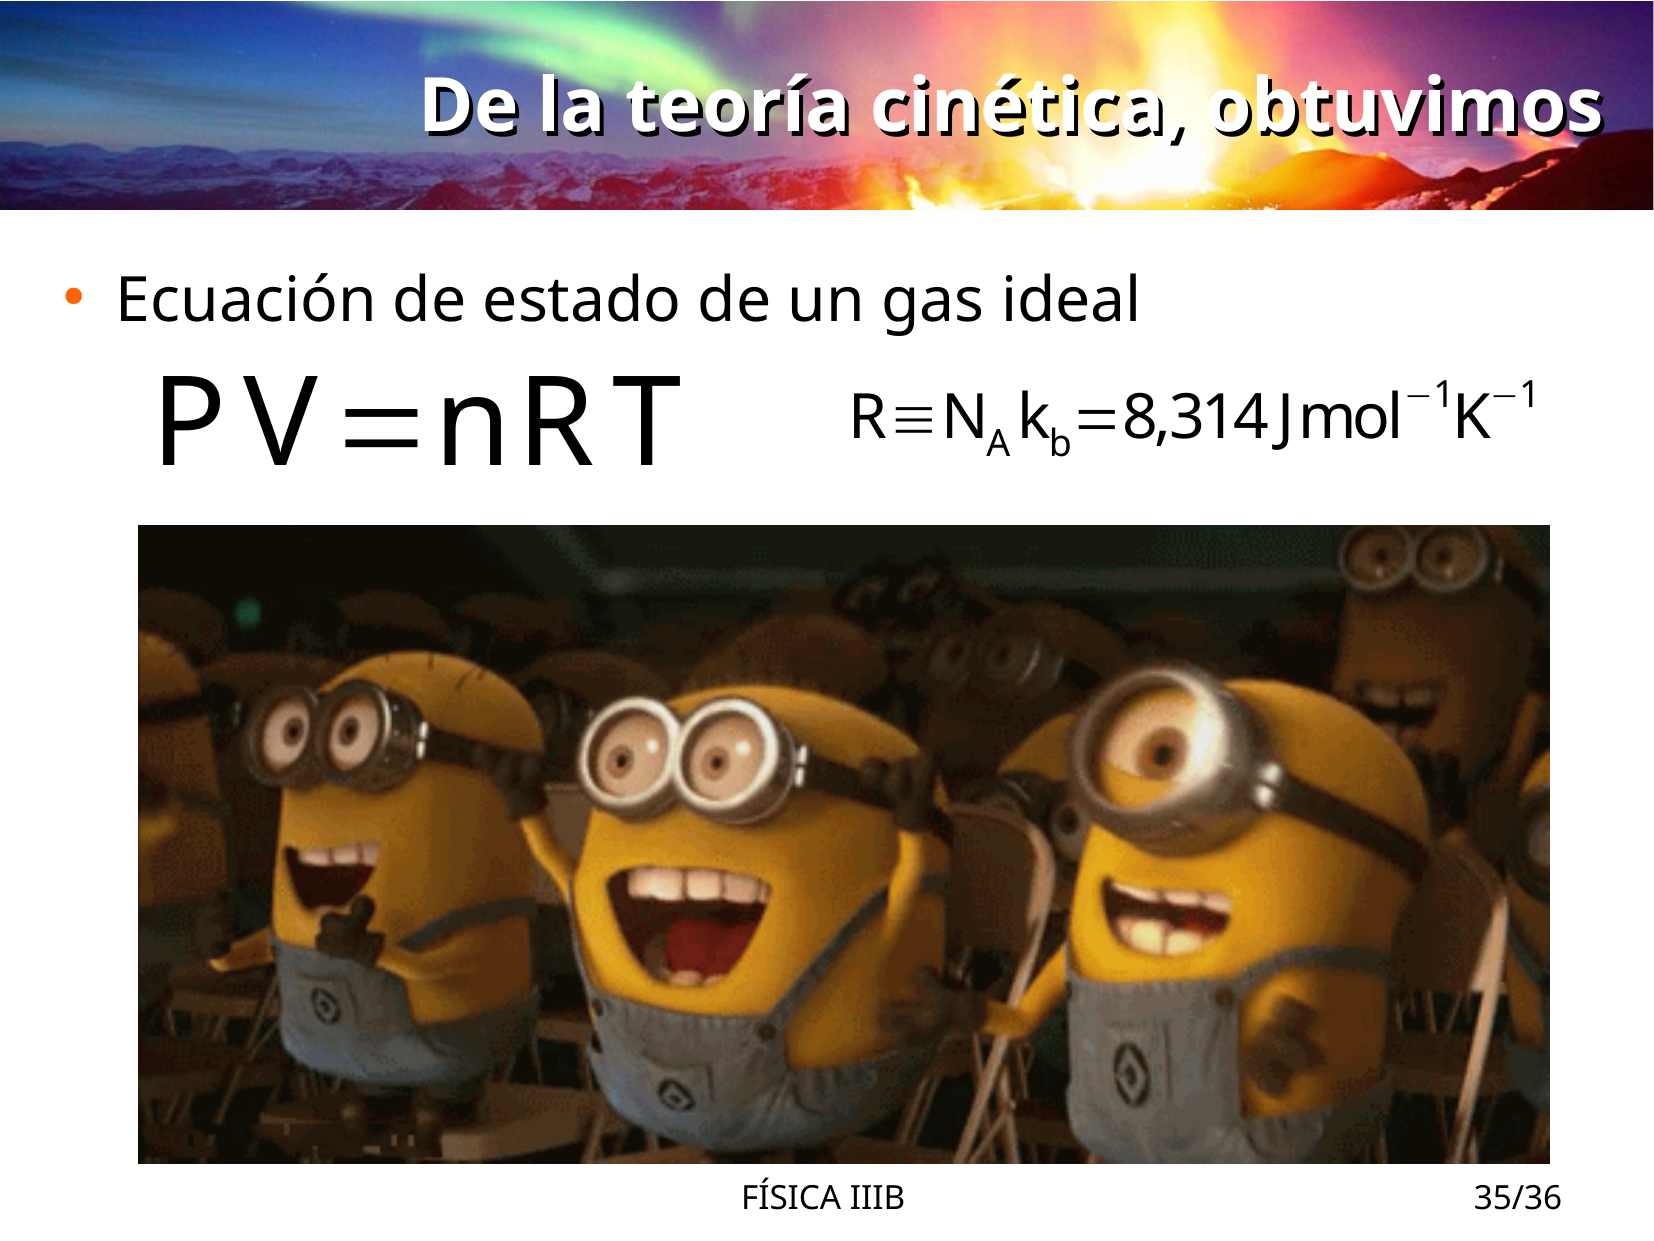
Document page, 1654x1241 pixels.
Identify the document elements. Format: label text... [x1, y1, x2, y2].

picture [138, 525, 1550, 1164]
title De la teoría cinética, obtuvimos [45, 15, 1606, 191]
picture [0, 1, 1654, 210]
list Ecuación de estado de un gas ideal [45, 255, 1606, 1156]
chart [145, 345, 691, 497]
chart [842, 371, 1539, 467]
